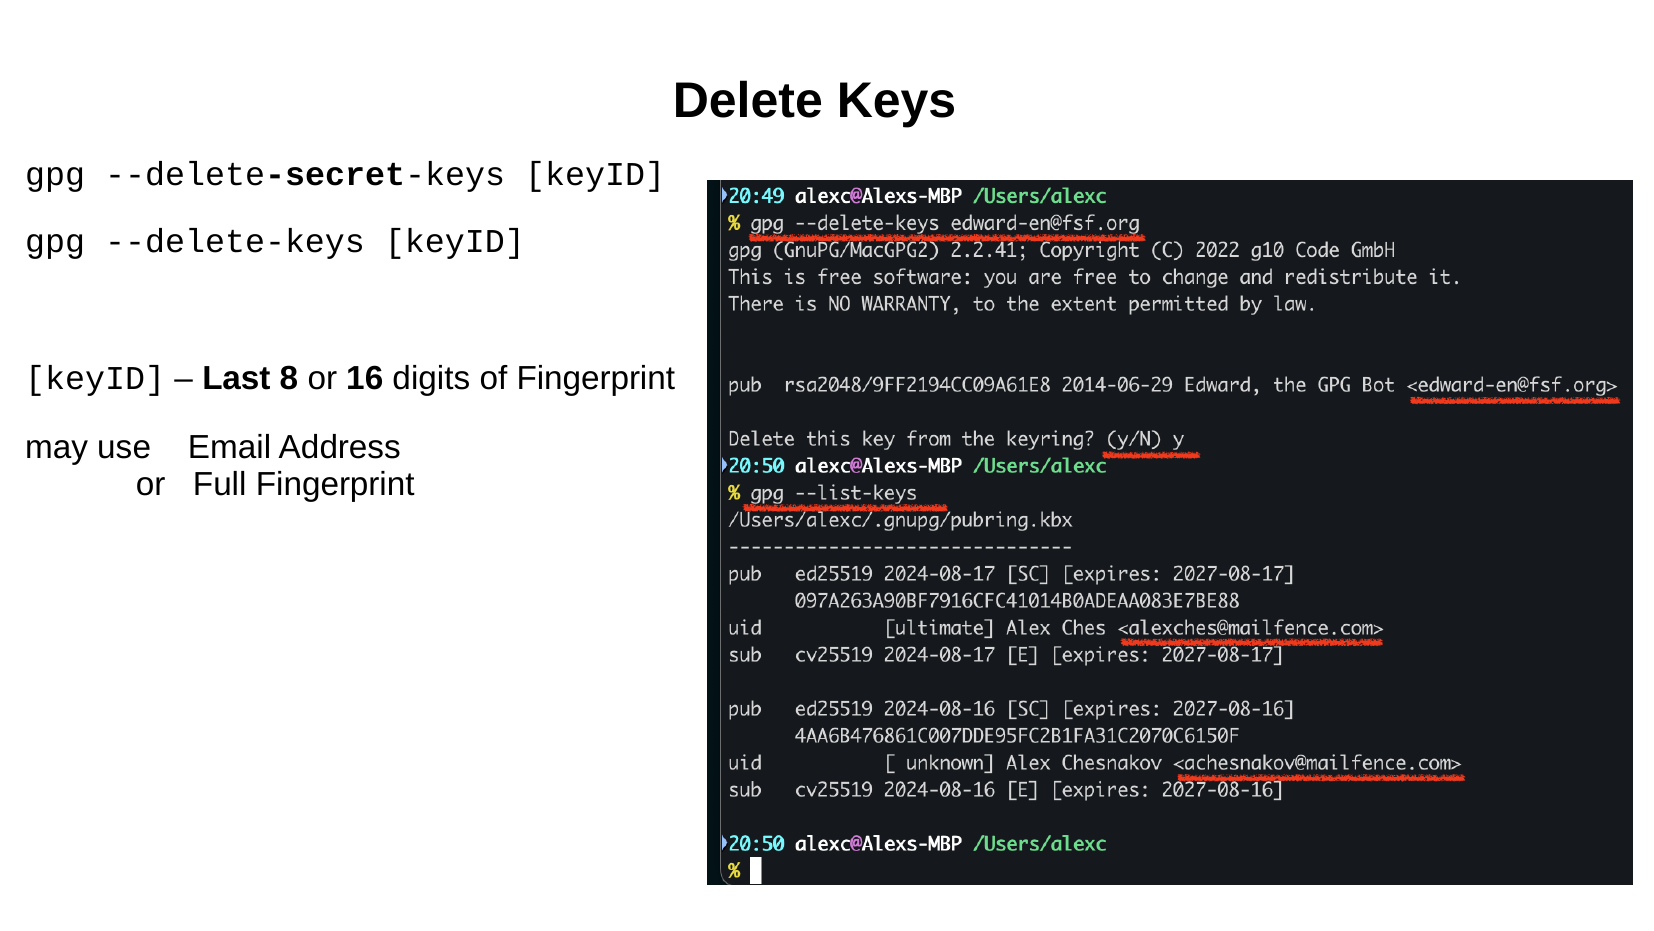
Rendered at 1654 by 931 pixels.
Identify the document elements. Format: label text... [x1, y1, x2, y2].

list gpg --delete-secret-keys [keyID] gpg --delete-keys [keyID] [keyID] – Last 8 or 16 digits of Fingerprint may use Email Address or Full Fingerprint [25, 157, 1438, 797]
title Delete Keys [108, 42, 1521, 158]
picture [707, 180, 1633, 885]
